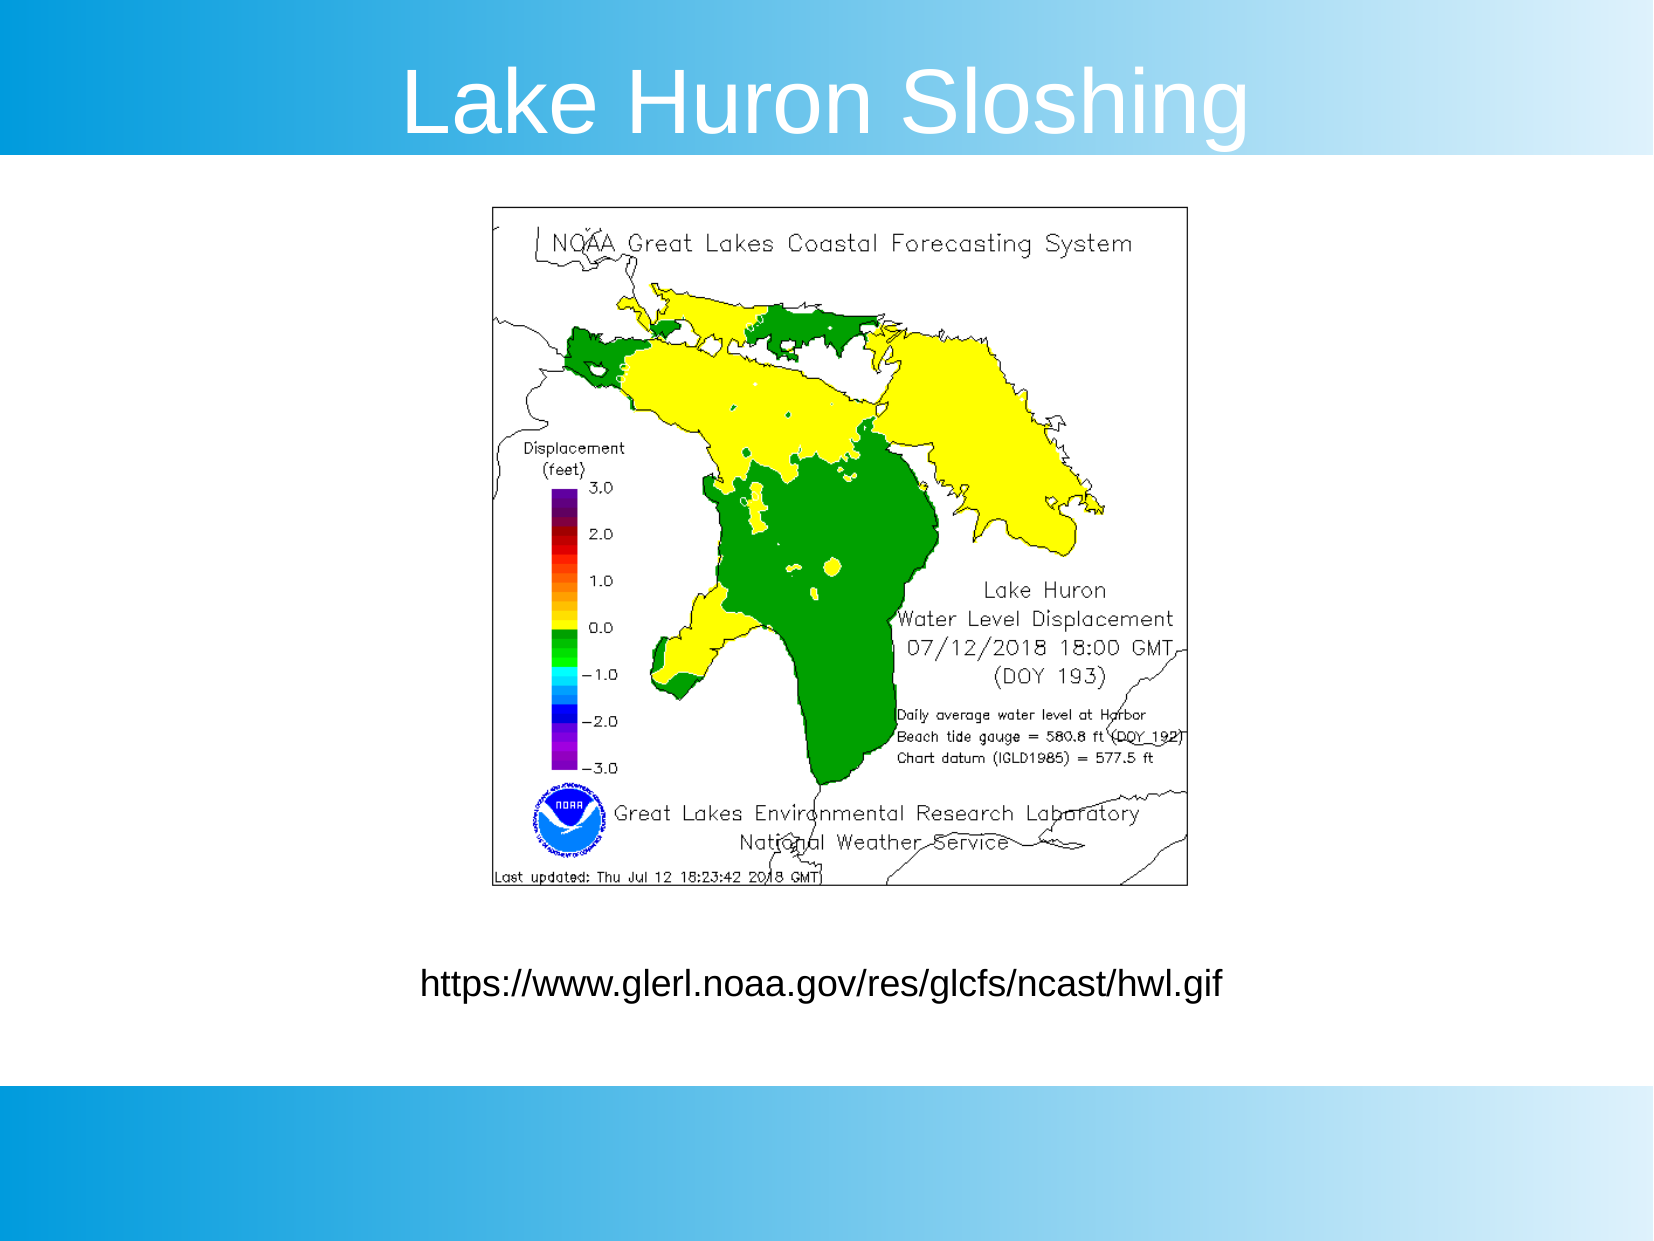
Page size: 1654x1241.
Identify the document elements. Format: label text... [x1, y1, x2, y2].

title Lake Huron Sloshing [82, 49, 1571, 155]
picture [360, 180, 1319, 901]
text_box https://www.glerl.noaa.gov/res/glcfs/ncast/hwl.gif [405, 954, 1239, 1006]
